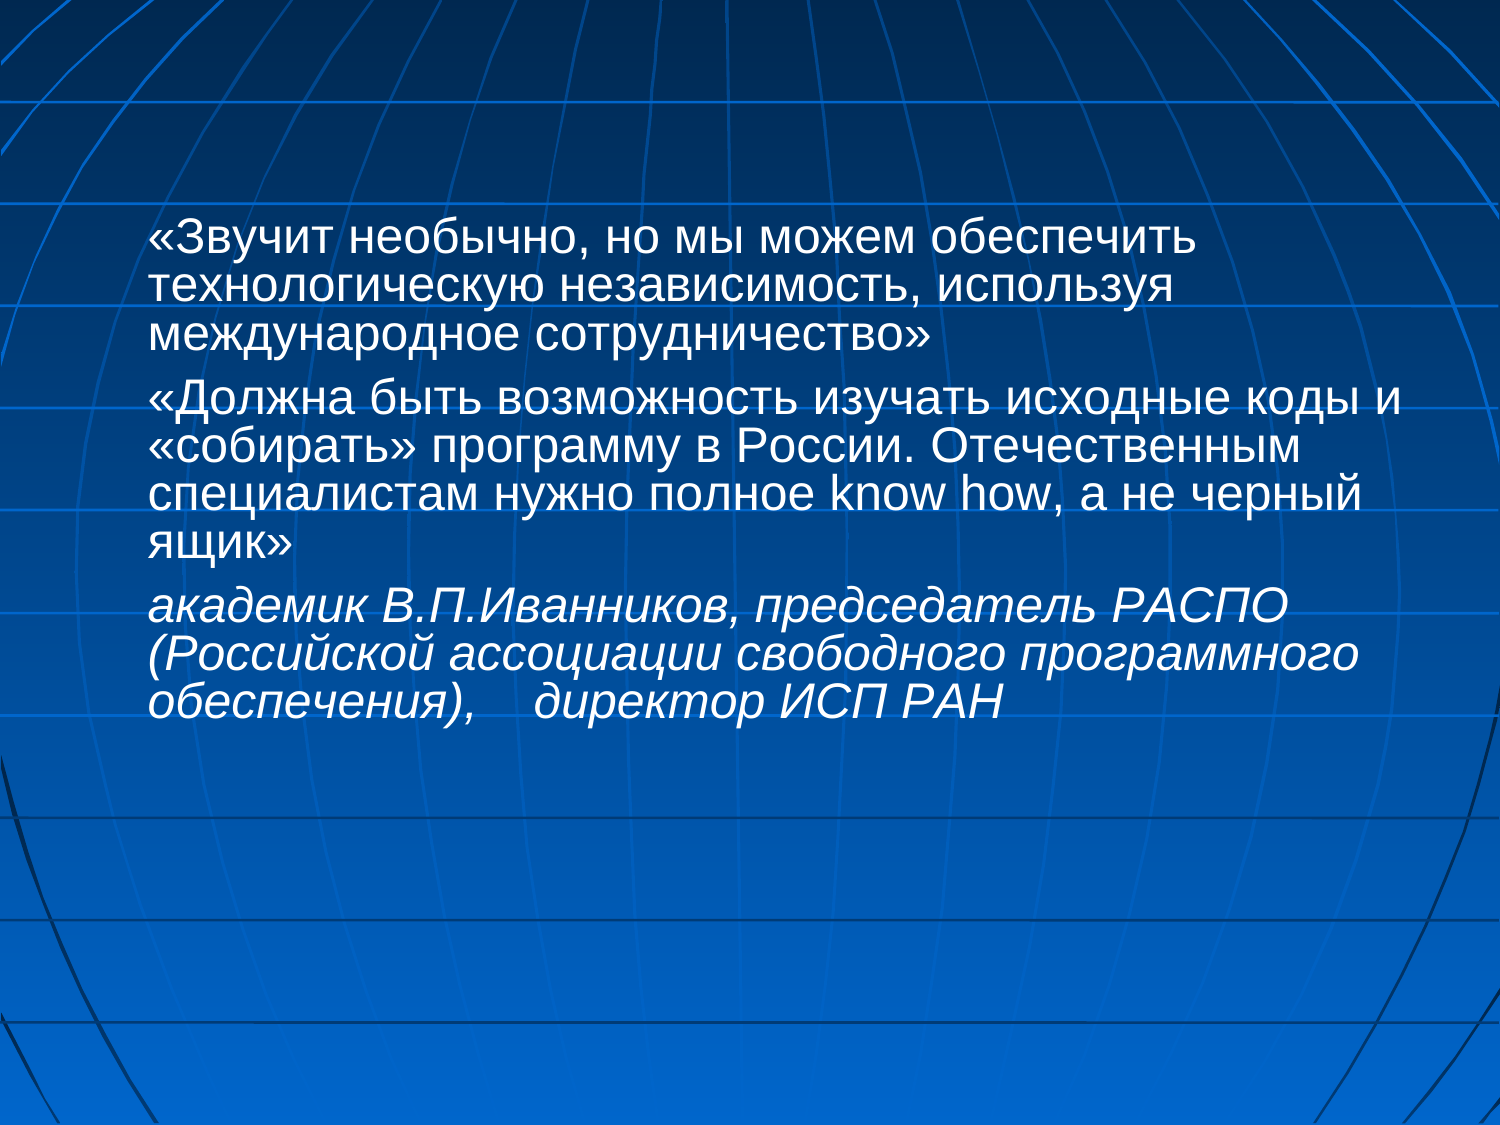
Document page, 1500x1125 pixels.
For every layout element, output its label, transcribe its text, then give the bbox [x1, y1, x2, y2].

list «Звучит необычно, но мы можем обеспечить технологическую независимость, используя международное сотрудничество» «Должна быть возможность изучать исходные коды и «собирать» программу в России. Отечественным специалистам нужно полное know how, а не черный ящик» академик В.П.Иванников, председатель РАСПО (Российской ассоциации свободного программного обеспечения), директор ИСП РАН [76, 207, 1427, 787]
